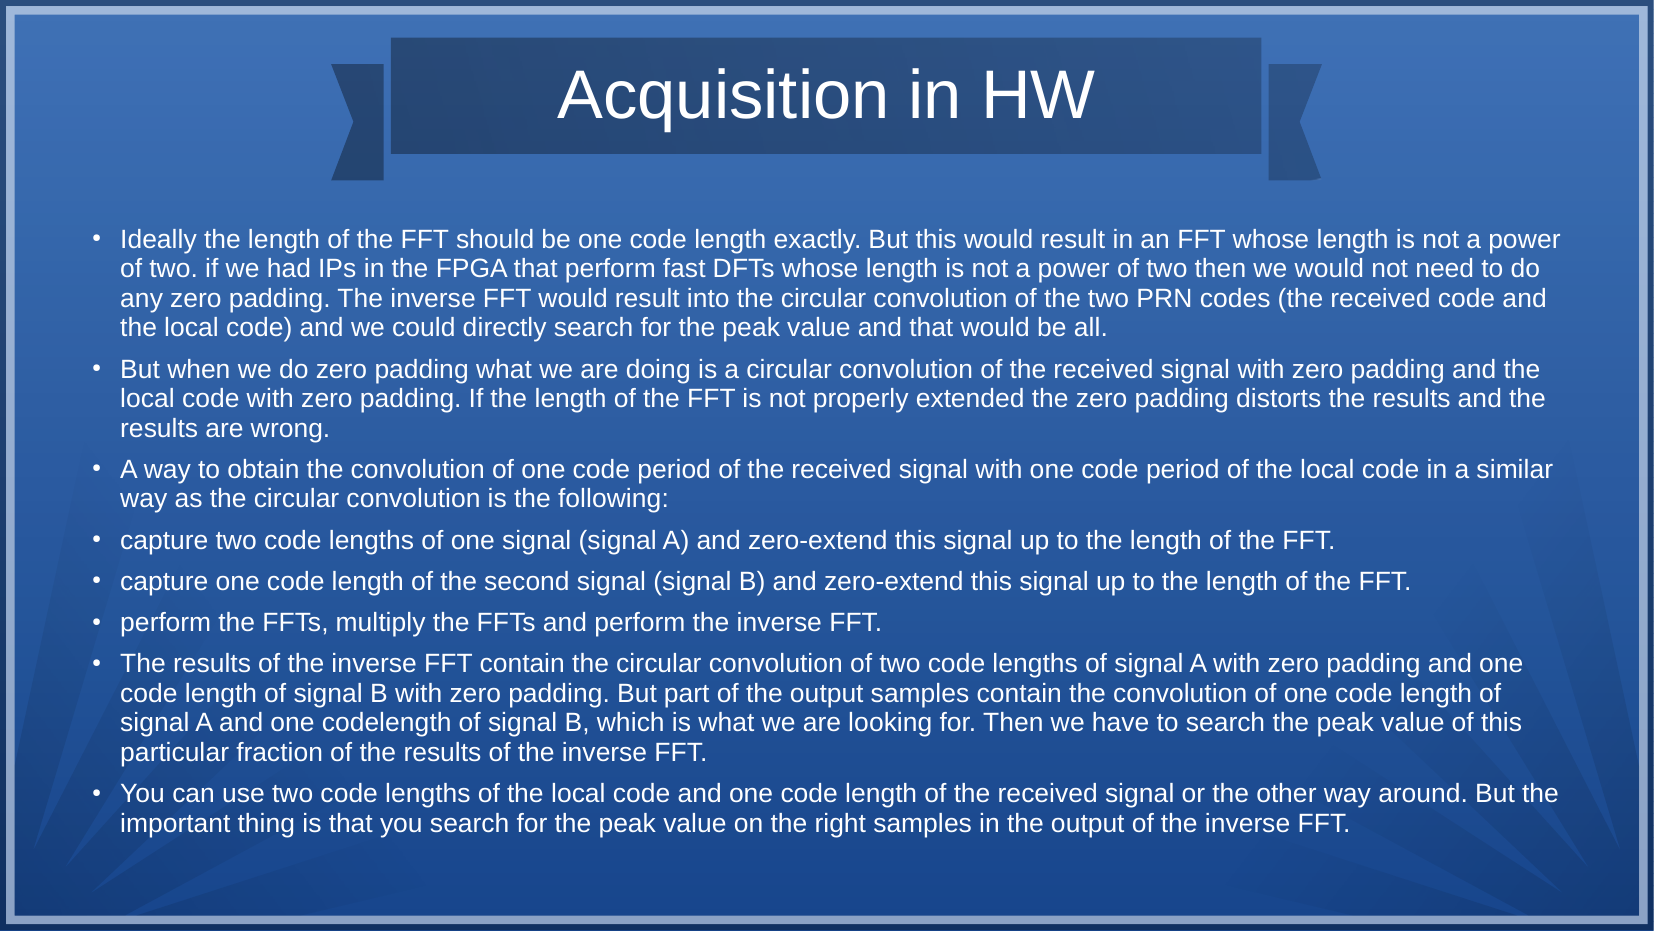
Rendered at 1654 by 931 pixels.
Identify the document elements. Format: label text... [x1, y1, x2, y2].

title Acquisition in HW [389, 35, 1264, 154]
list Ideally the length of the FFT should be one code length exactly. But this would result in an FFT whose length is not a power of two. if we had IPs in the FPGA that perform fast DFTs whose length is not a power of two then we would not need to do any zero padding. The inverse FFT would result into the circular convolution of the two PRN codes (the received code and the local code) and we could directly search for the peak value and that would be all. But when we do zero padding what we are doing is a circular convolution of the received signal with zero padding and the local code with zero padding. If the length of the FFT is not properly extended the zero padding distorts the results and the results are wrong. A way to obtain the convolution of one code period of the received signal with one code period of the local code in a similar way as the circular convolution is the following: capture two code lengths of one signal (signal A) and zero-extend this signal up to the length of the FFT. capture one code length of the second signal (signal B) and zero-extend this signal up to the length of the FFT. perform the FFTs, multiply the FFTs and perform the inverse FFT. The results of the inverse FFT contain the circular convolution of two code lengths of signal A with zero padding and one code length of signal B with zero padding. But part of the output samples contain the convolution of one code length of signal A and one codelength of signal B, which is what we are looking for. Then we have to search the peak value of this particular fraction of the results of the inverse FFT. You can use two code lengths of the local code and one code length of the received signal or the other way around. But the important thing is that you search for the peak value on the right samples in the output of the inverse FFT. [82, 224, 1571, 848]
